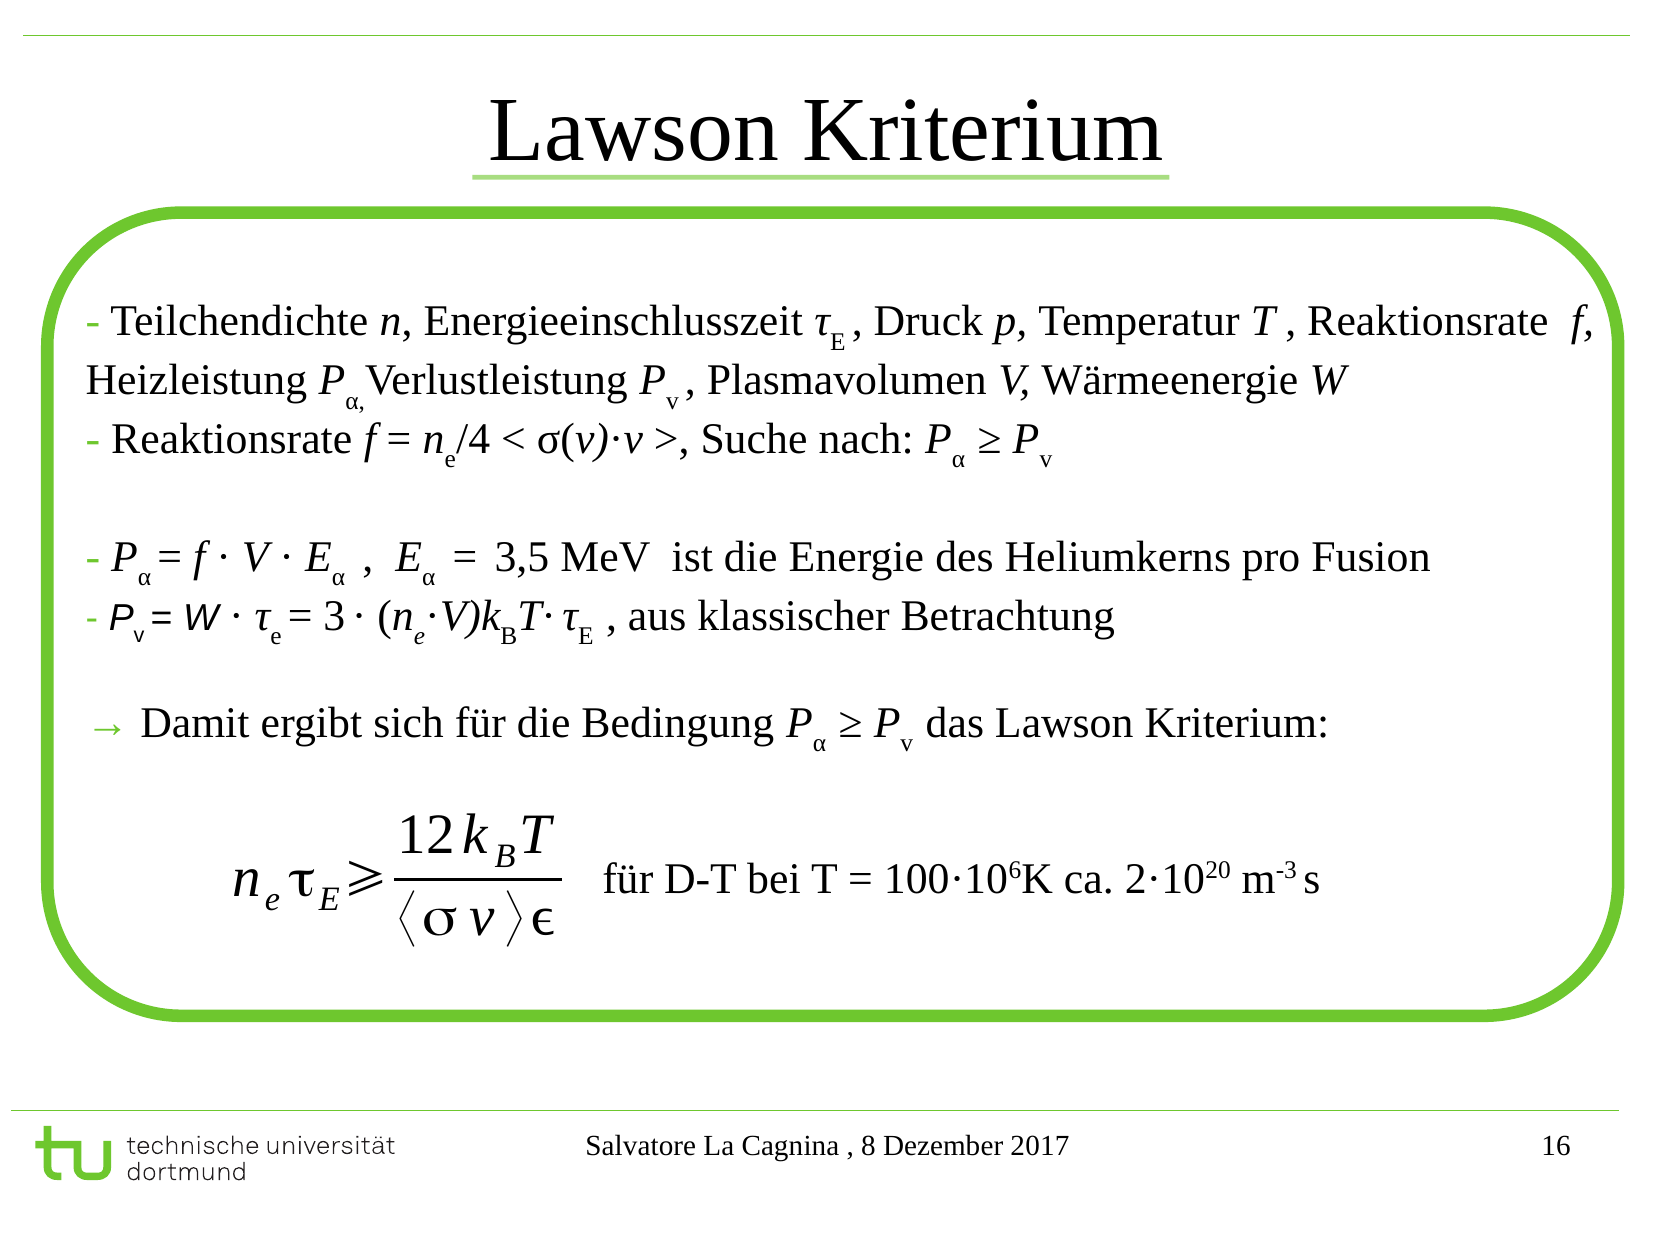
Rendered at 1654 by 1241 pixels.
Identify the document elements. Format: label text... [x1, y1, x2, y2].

chart [35, 1125, 461, 1241]
title Lawson Kriterium [82, 25, 1571, 233]
text_box [47, 212, 1606, 957]
chart [218, 803, 579, 950]
text_box - Teilchendichte n, Energieeinschlusszeit τE , Druck p, Temperatur T , Reaktionsrate f, Heizleistung Pα,Verlustleistung Pv , Plasmavolumen V, Wärmeenergie W - Reaktionsrate f = ne/4 < σ(v)·v >, Suche nach: Pα ≥ Pv - Pα = f · V · Eα , Eα = 3,5 MeV ist die Energie des Heliumkerns pro Fusion - Pv = W · τe = 3 · (ne·V)kBT· τE , aus klassischer Betrachtung → Damit ergibt sich für die Bedingung Pα ≥ Pv das Lawson Kriterium: für D-T bei T = 100·106K ca. 2·1020 m-3 s [70, 289, 1619, 1029]
